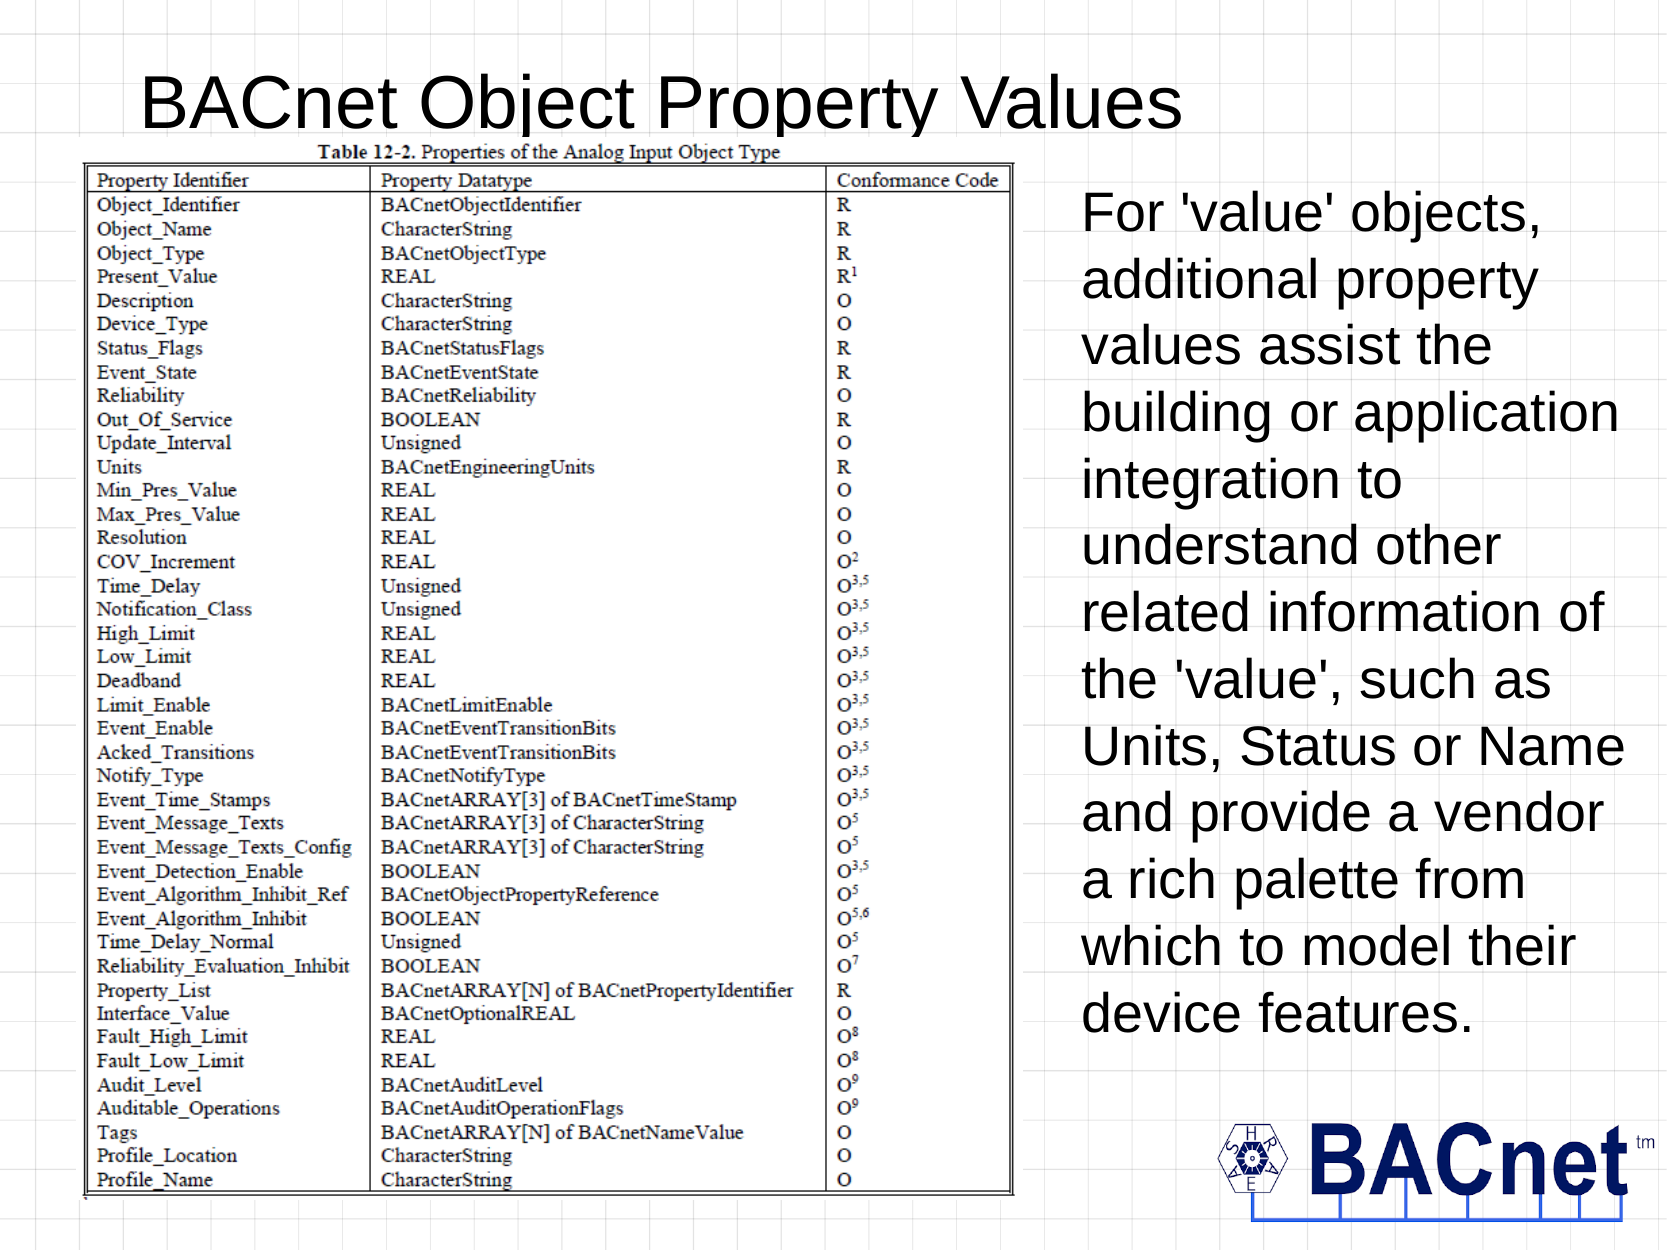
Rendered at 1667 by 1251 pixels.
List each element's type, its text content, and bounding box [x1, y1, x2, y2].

picture [0, 0, 1667, 1250]
list For 'value' objects, additional property values assist the building or application integration to understand other related information of the 'value', such as Units, Status or Name and provide a vendor a rich palette from which to model their device features. [1075, 169, 1649, 1072]
title BACnet Object Property Values [133, 47, 1630, 170]
